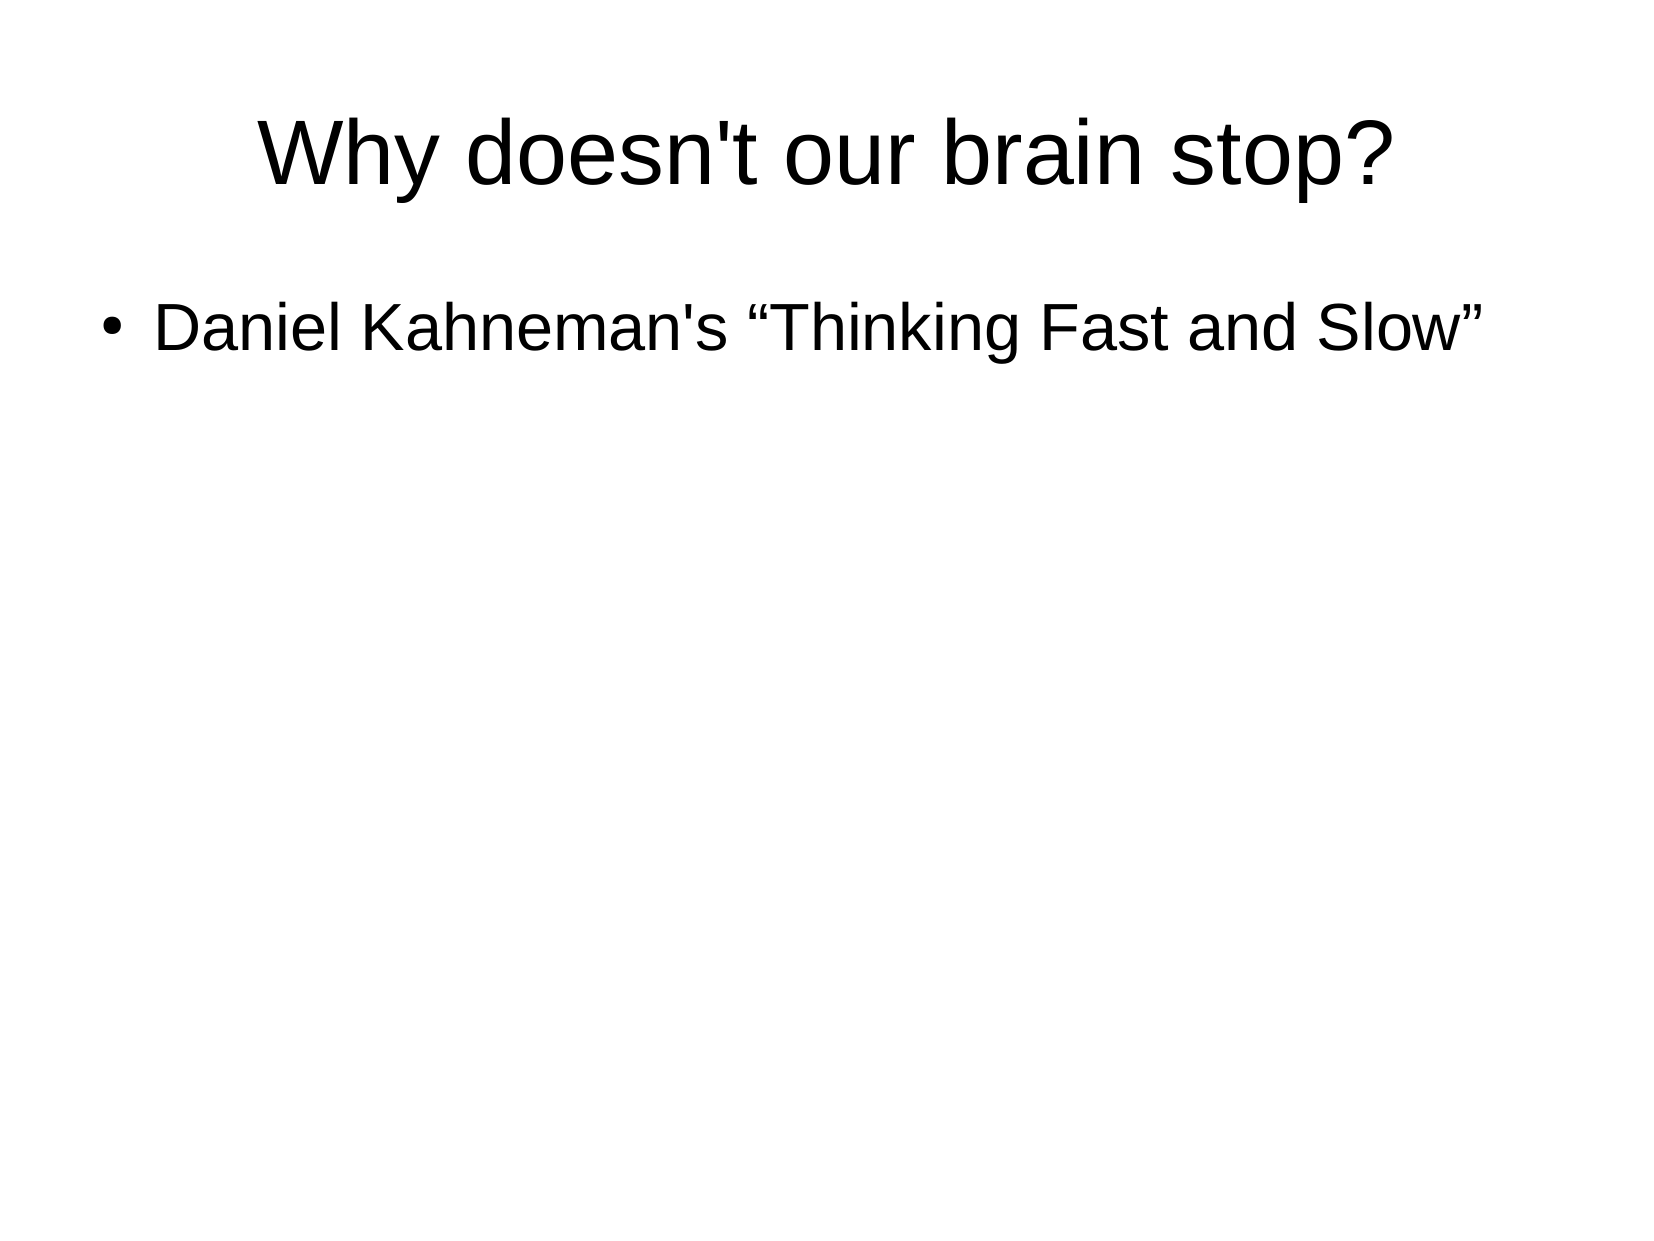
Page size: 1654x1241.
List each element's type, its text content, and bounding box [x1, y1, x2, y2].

title Why doesn't our brain stop? [82, 49, 1571, 257]
list Daniel Kahneman's “Thinking Fast and Slow” [82, 290, 1571, 1010]
